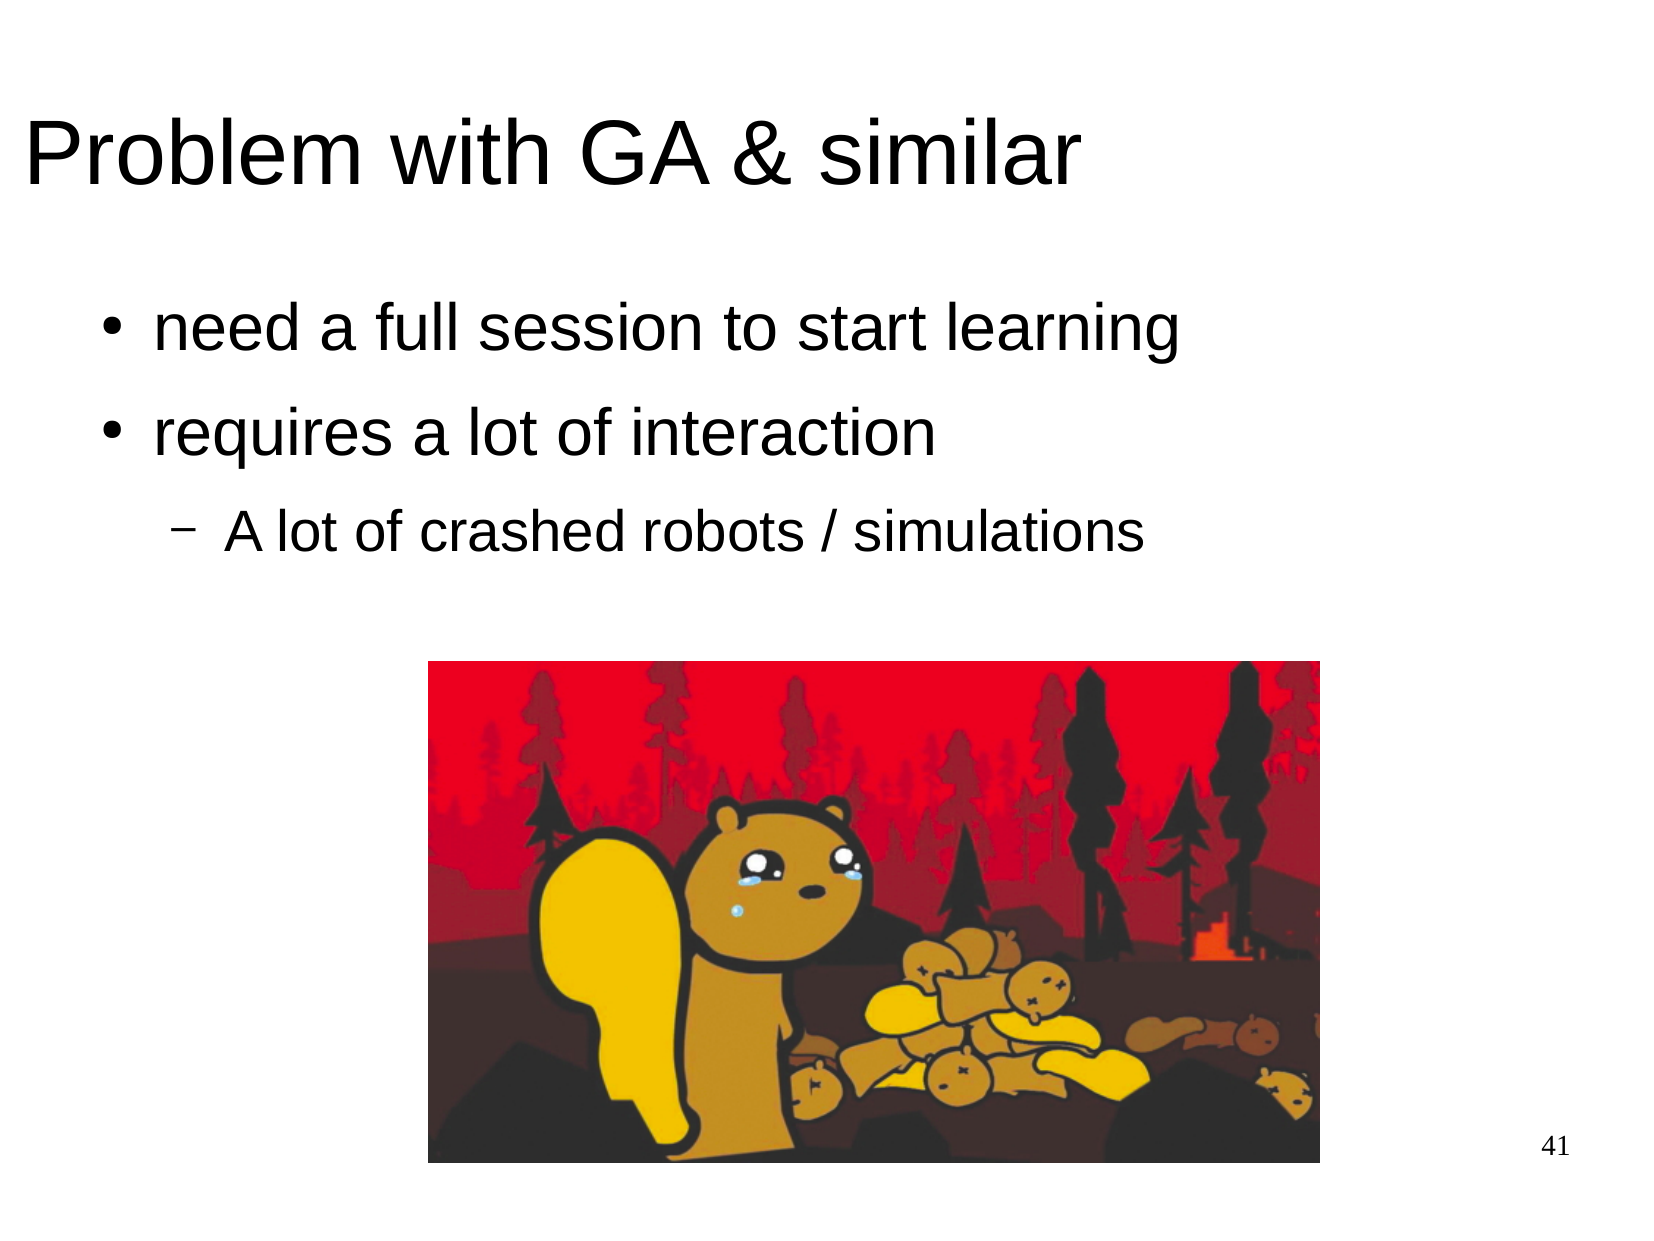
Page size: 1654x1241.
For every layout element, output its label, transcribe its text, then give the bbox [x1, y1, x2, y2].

title Problem with GA & similar [23, 49, 1512, 257]
list need a full session to start learning requires a lot of interaction A lot of crashed robots / simulations [82, 290, 1571, 1010]
picture [428, 661, 1320, 1163]
